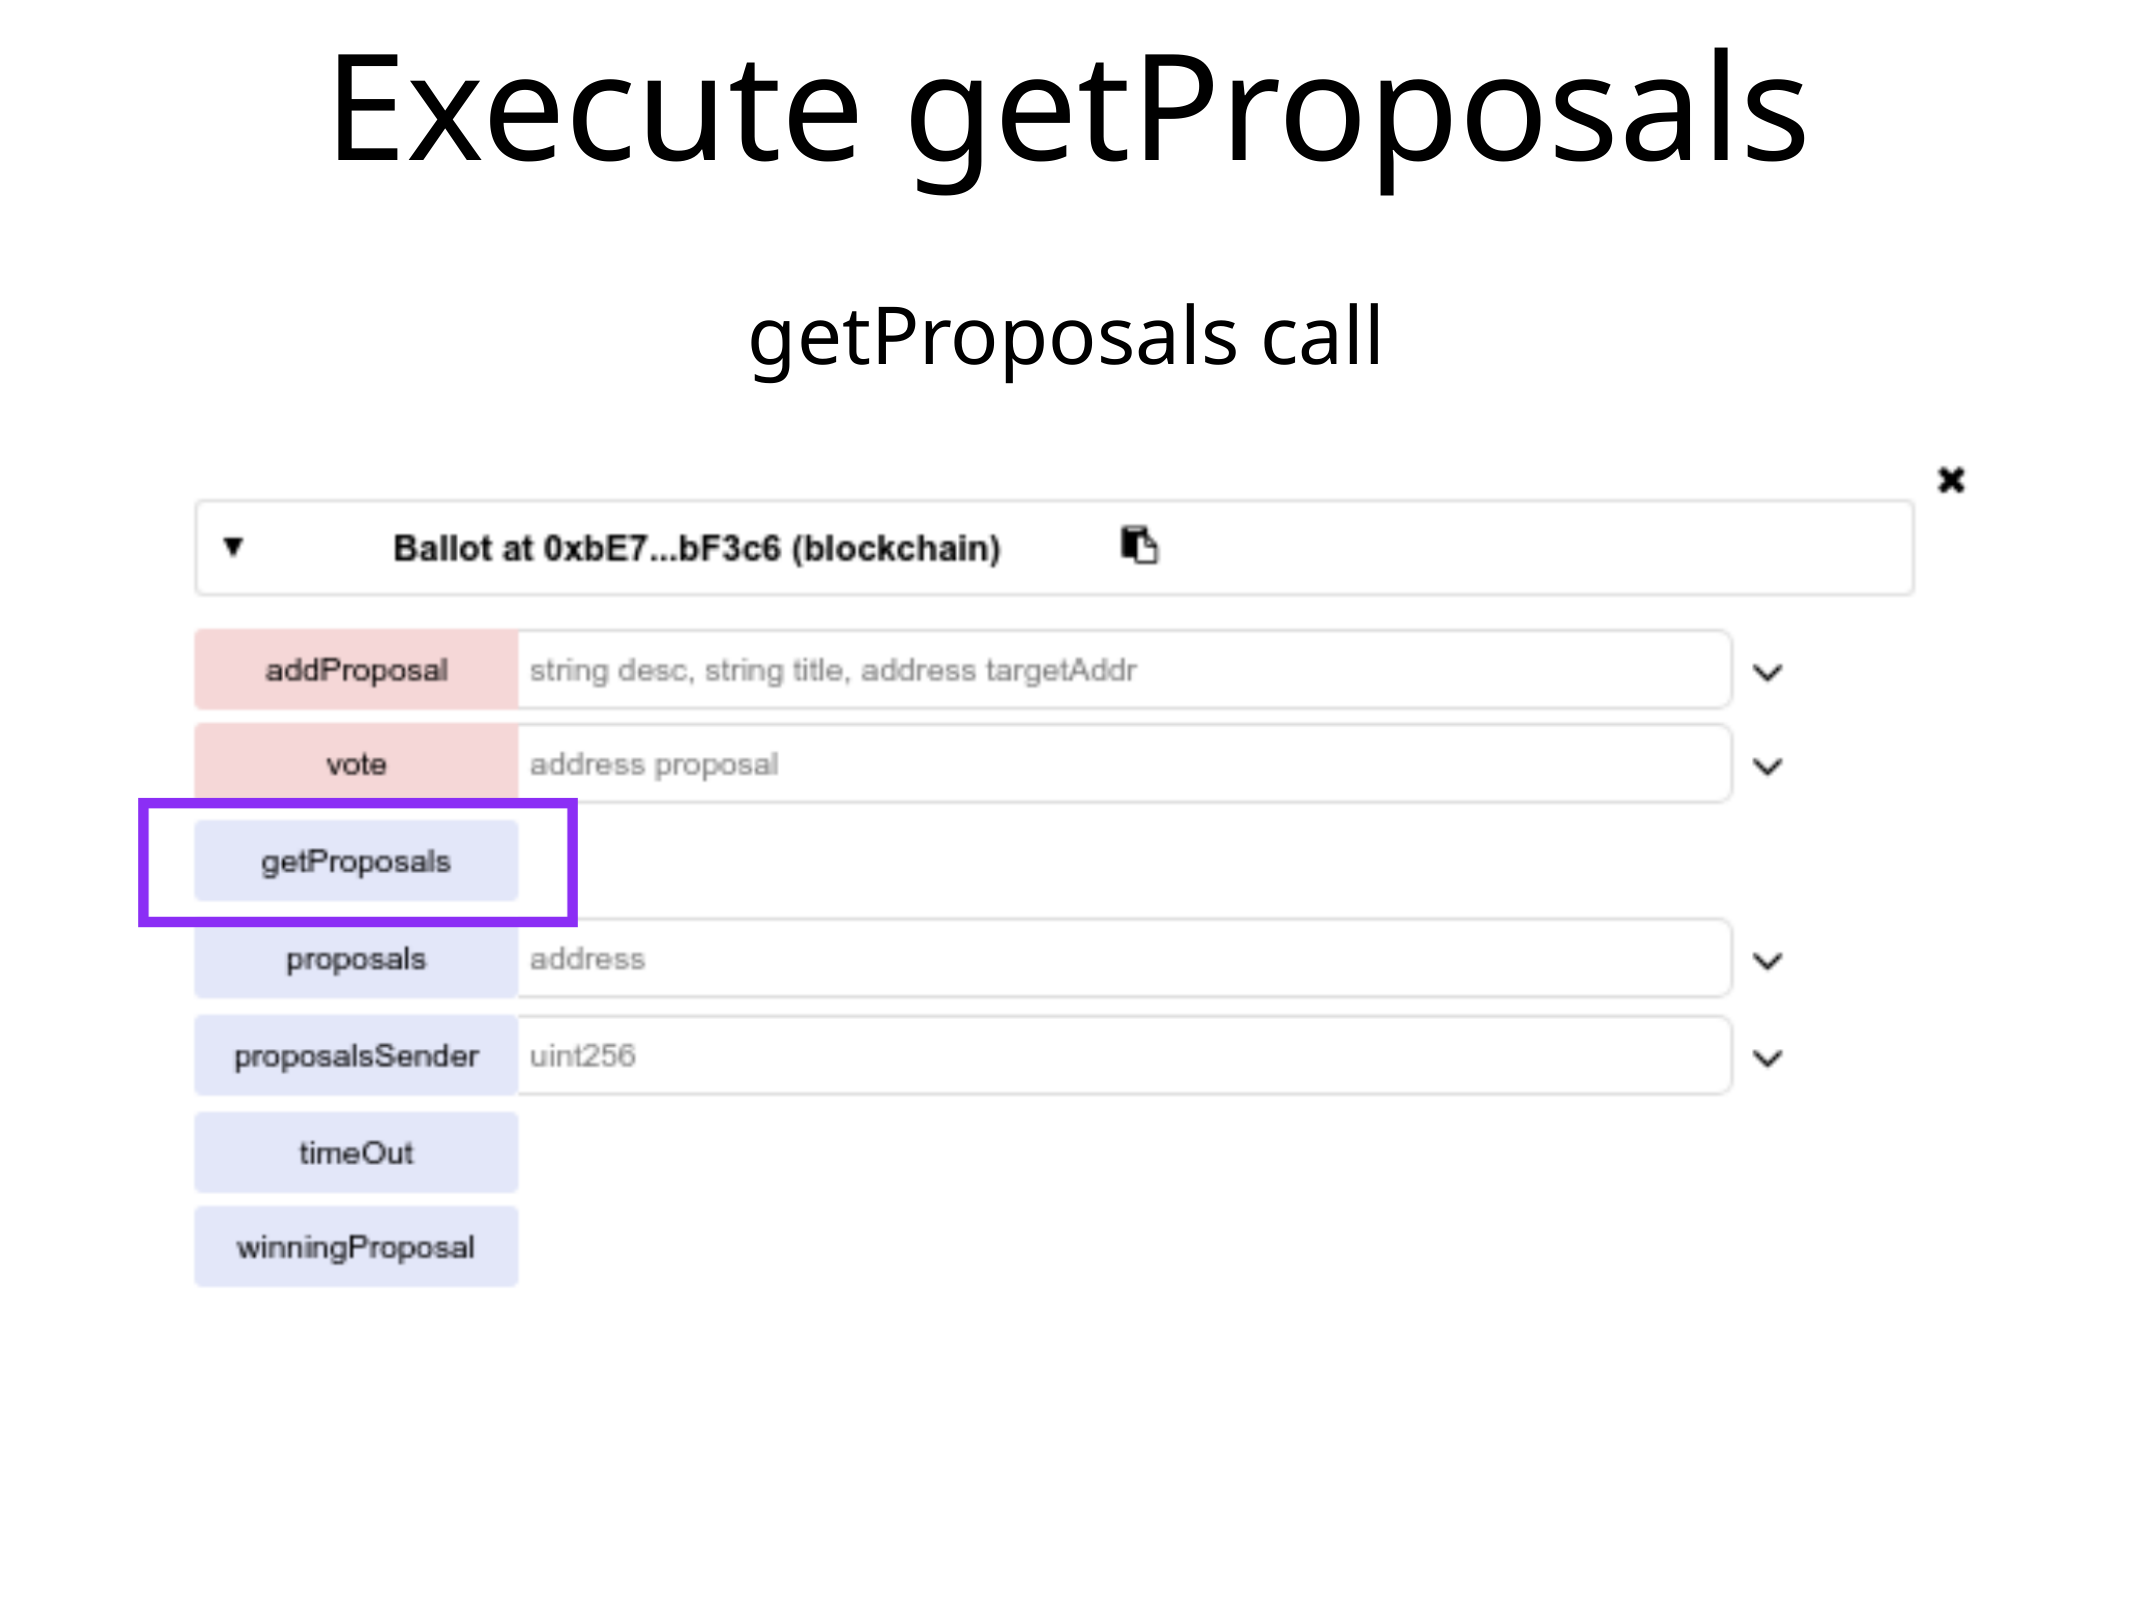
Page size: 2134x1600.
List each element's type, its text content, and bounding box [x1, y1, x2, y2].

picture [34, 431, 2099, 1290]
title Execute getProposals [71, 5, 2066, 431]
subtitle getProposals call ( when dependencies.js is the active file ) [112, 277, 2021, 431]
